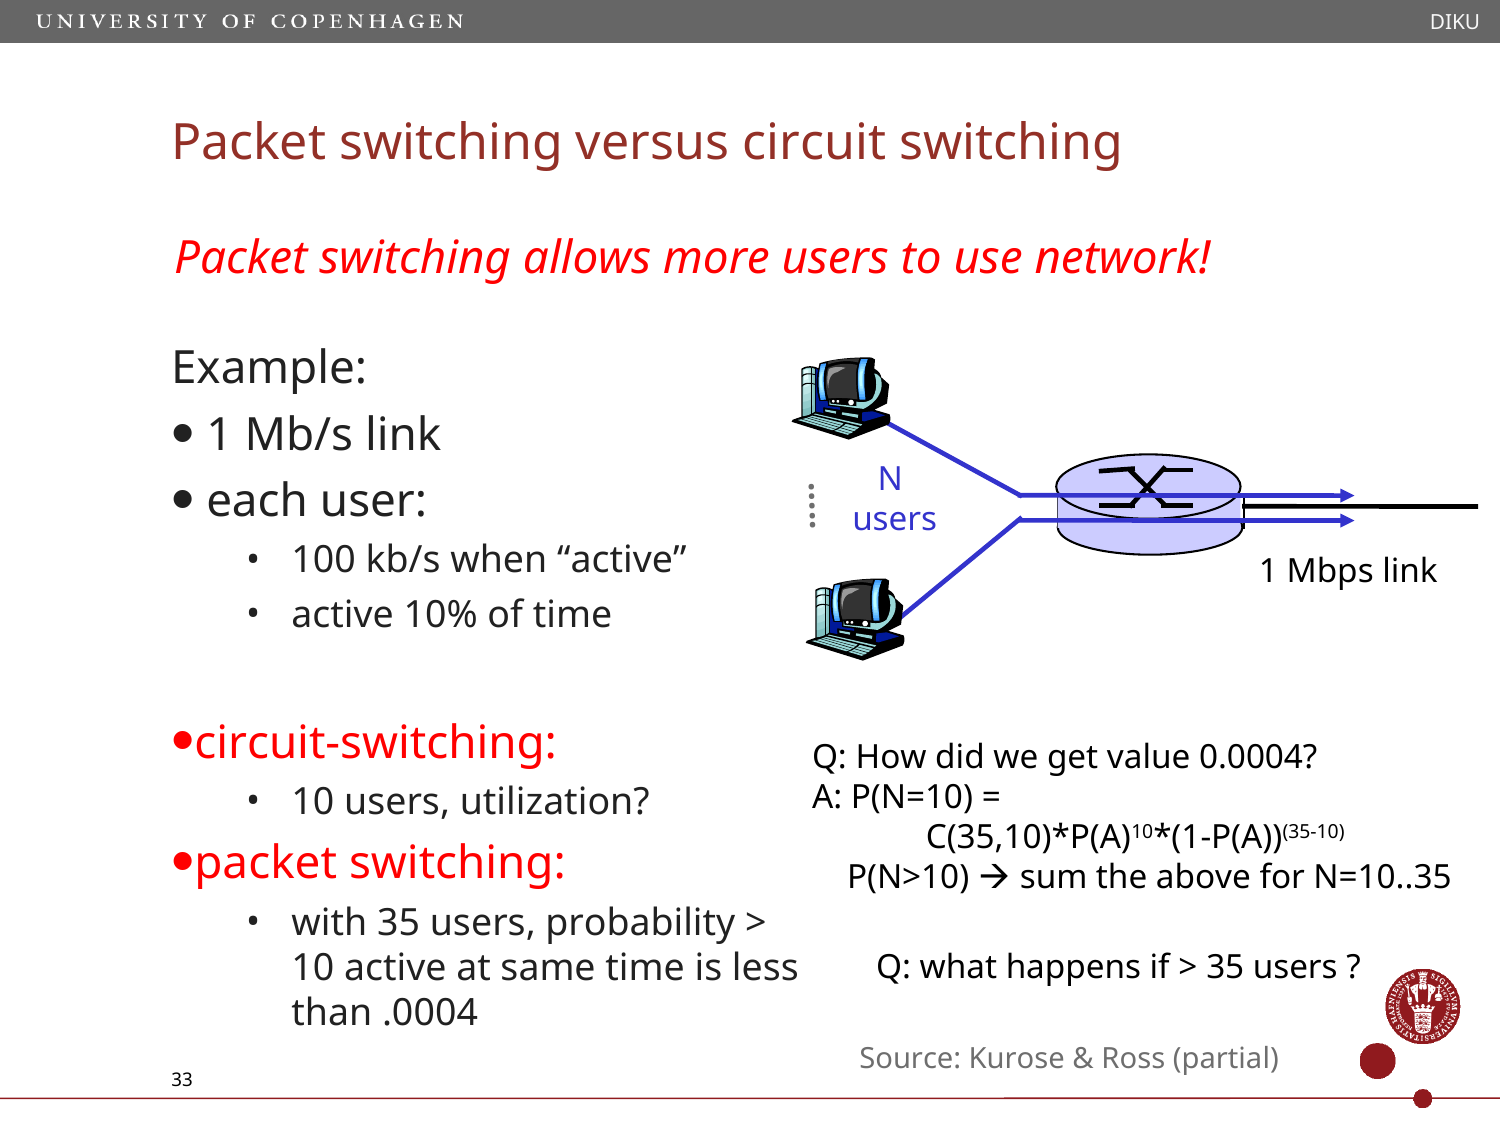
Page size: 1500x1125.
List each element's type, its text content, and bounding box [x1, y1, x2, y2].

text_box Packet switching versus circuit switching [171, 75, 1329, 171]
text_box 1 Mbps link [1244, 541, 1453, 598]
text_box Packet switching allows more users to use network! [159, 220, 1444, 291]
chart [791, 356, 892, 440]
text_box [1057, 498, 1241, 518]
text_box [1056, 454, 1241, 493]
text_box Example: 1 Mb/s link each user: 100 kb/s when “active” active 10% of time circuit-switching: 10 users, utilization? packet switching: with 35 users, probability > 10 active at same time is less than .0004 [171, 337, 810, 900]
text_box DIKU [469, 0, 1495, 43]
text_box <number> [171, 1067, 522, 1092]
text_box ….. [793, 466, 852, 546]
picture [656, 917, 668, 933]
picture [0, 910, 1500, 1122]
text_box Q: what happens if > 35 users ? [861, 937, 1377, 994]
chart [805, 577, 906, 661]
text_box [1057, 523, 1243, 555]
text_box Q: How did we get value 0.0004? A: P(N=10) = C(35,10)*P(A)10*(1-P(A))(35-10) P(N>10)  sum the above for N=10..35 [797, 727, 1468, 903]
text_box Source: Kurose & Ross (partial) [844, 1031, 1341, 1083]
picture [612, 917, 624, 933]
text_box N users [837, 449, 953, 545]
